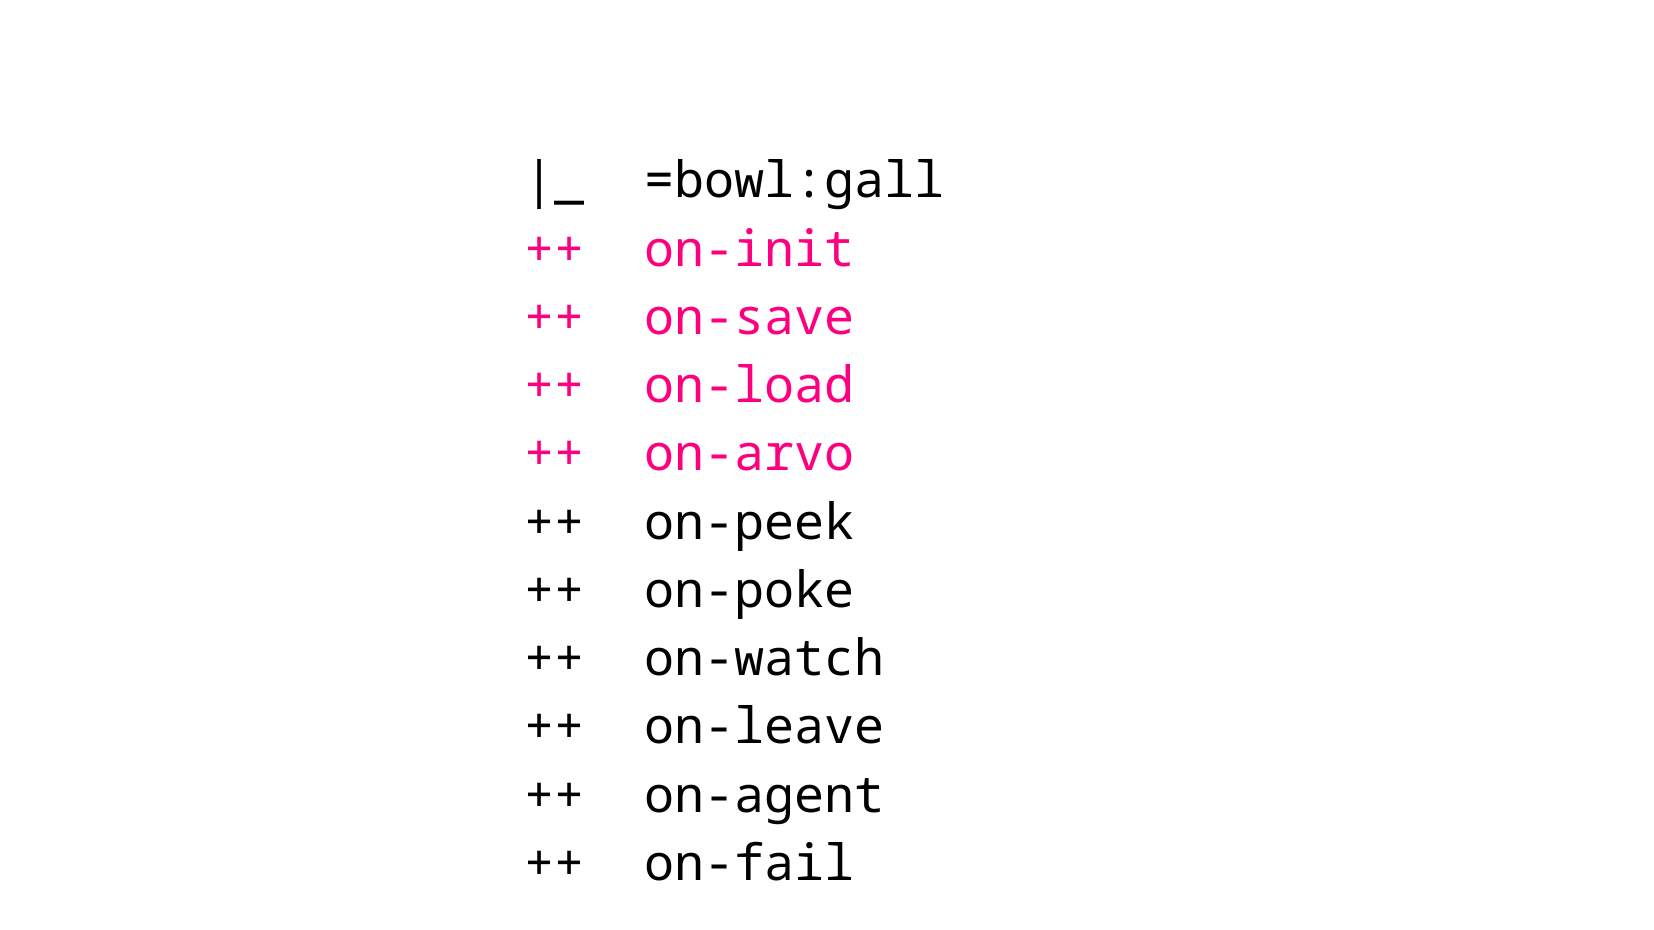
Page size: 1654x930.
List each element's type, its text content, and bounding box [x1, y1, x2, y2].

text_box |_ =bowl:gall ++ on-init ++ on-save ++ on-load ++ on-arvo ++ on-peek ++ on-poke ++ on-watch ++ on-leave ++ on-agent ++ on-fail -- [510, 0, 1638, 930]
